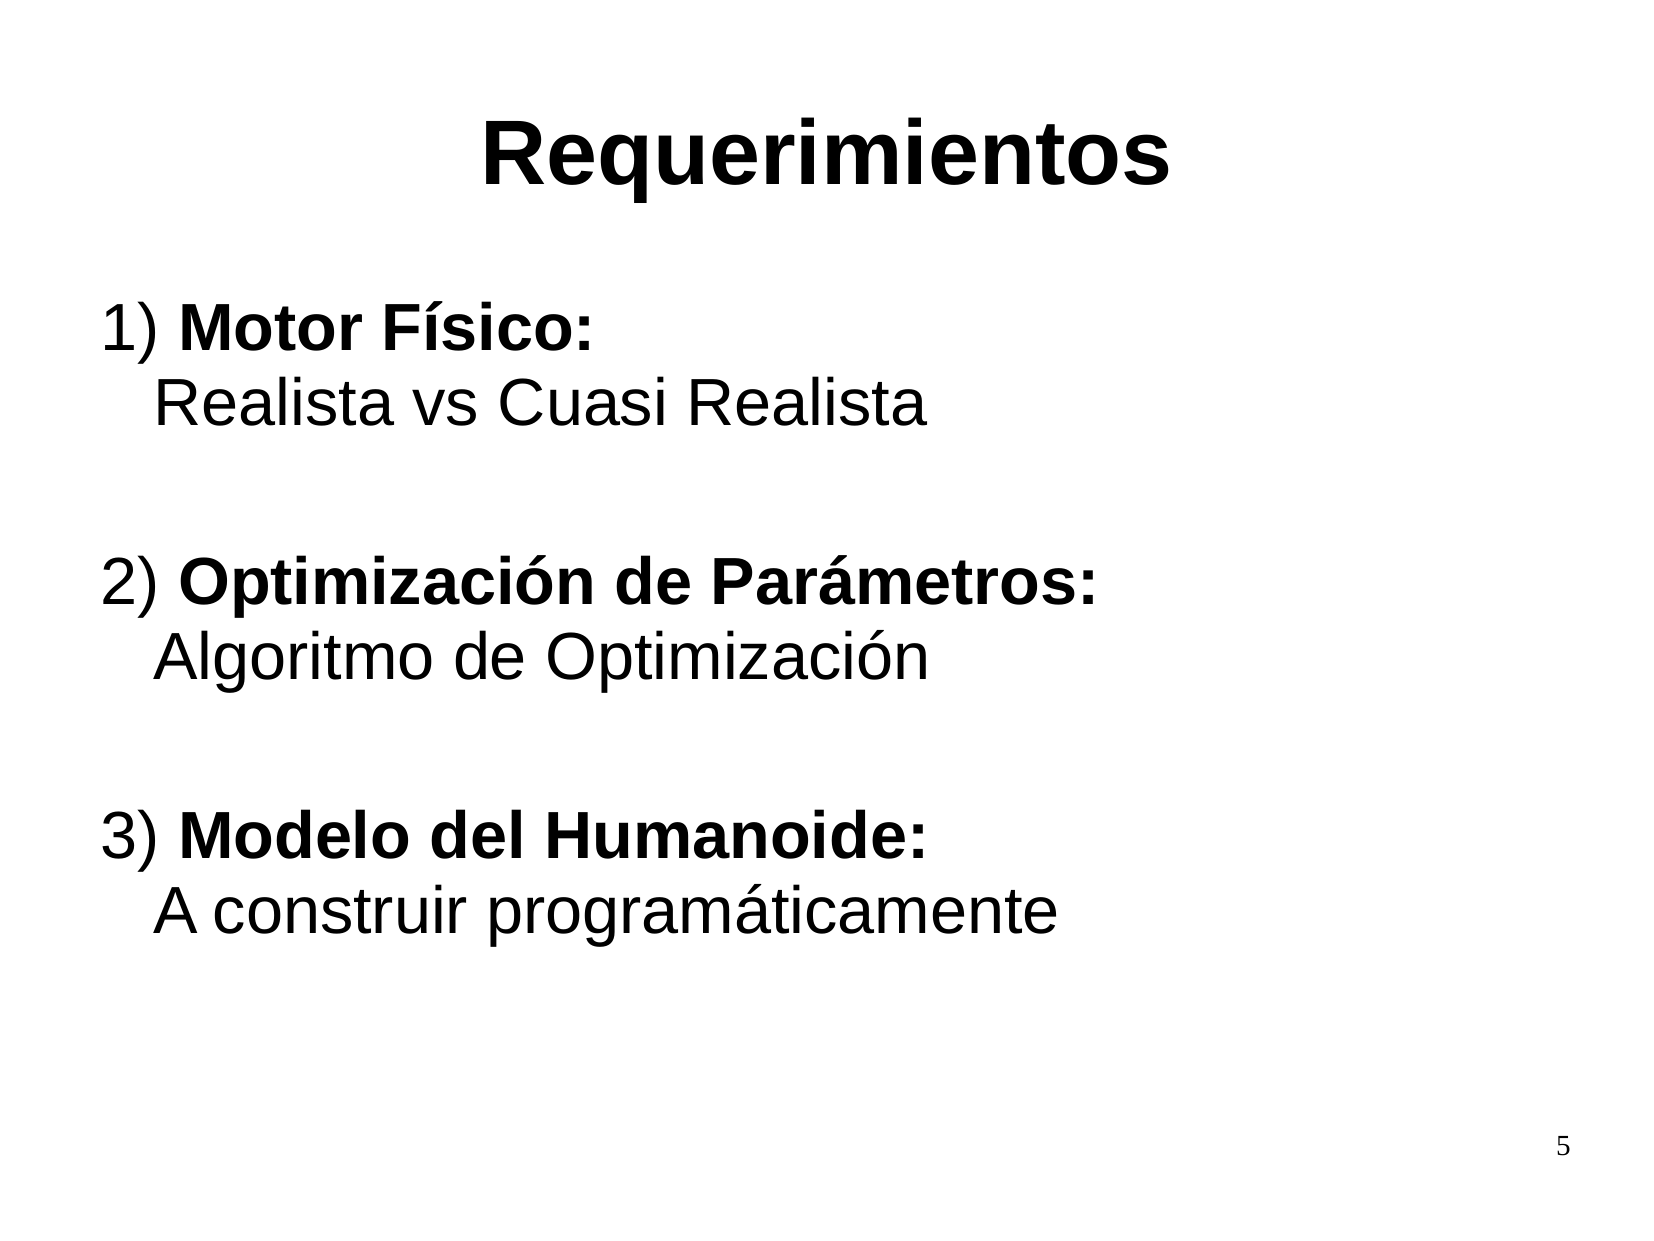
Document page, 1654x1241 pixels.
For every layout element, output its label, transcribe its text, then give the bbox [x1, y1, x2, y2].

list Motor Físico: Realista vs Cuasi Realista Optimización de Parámetros: Algoritmo de Optimización Modelo del Humanoide: A construir programáticamente [82, 290, 1571, 1010]
title Requerimientos [82, 49, 1571, 257]
